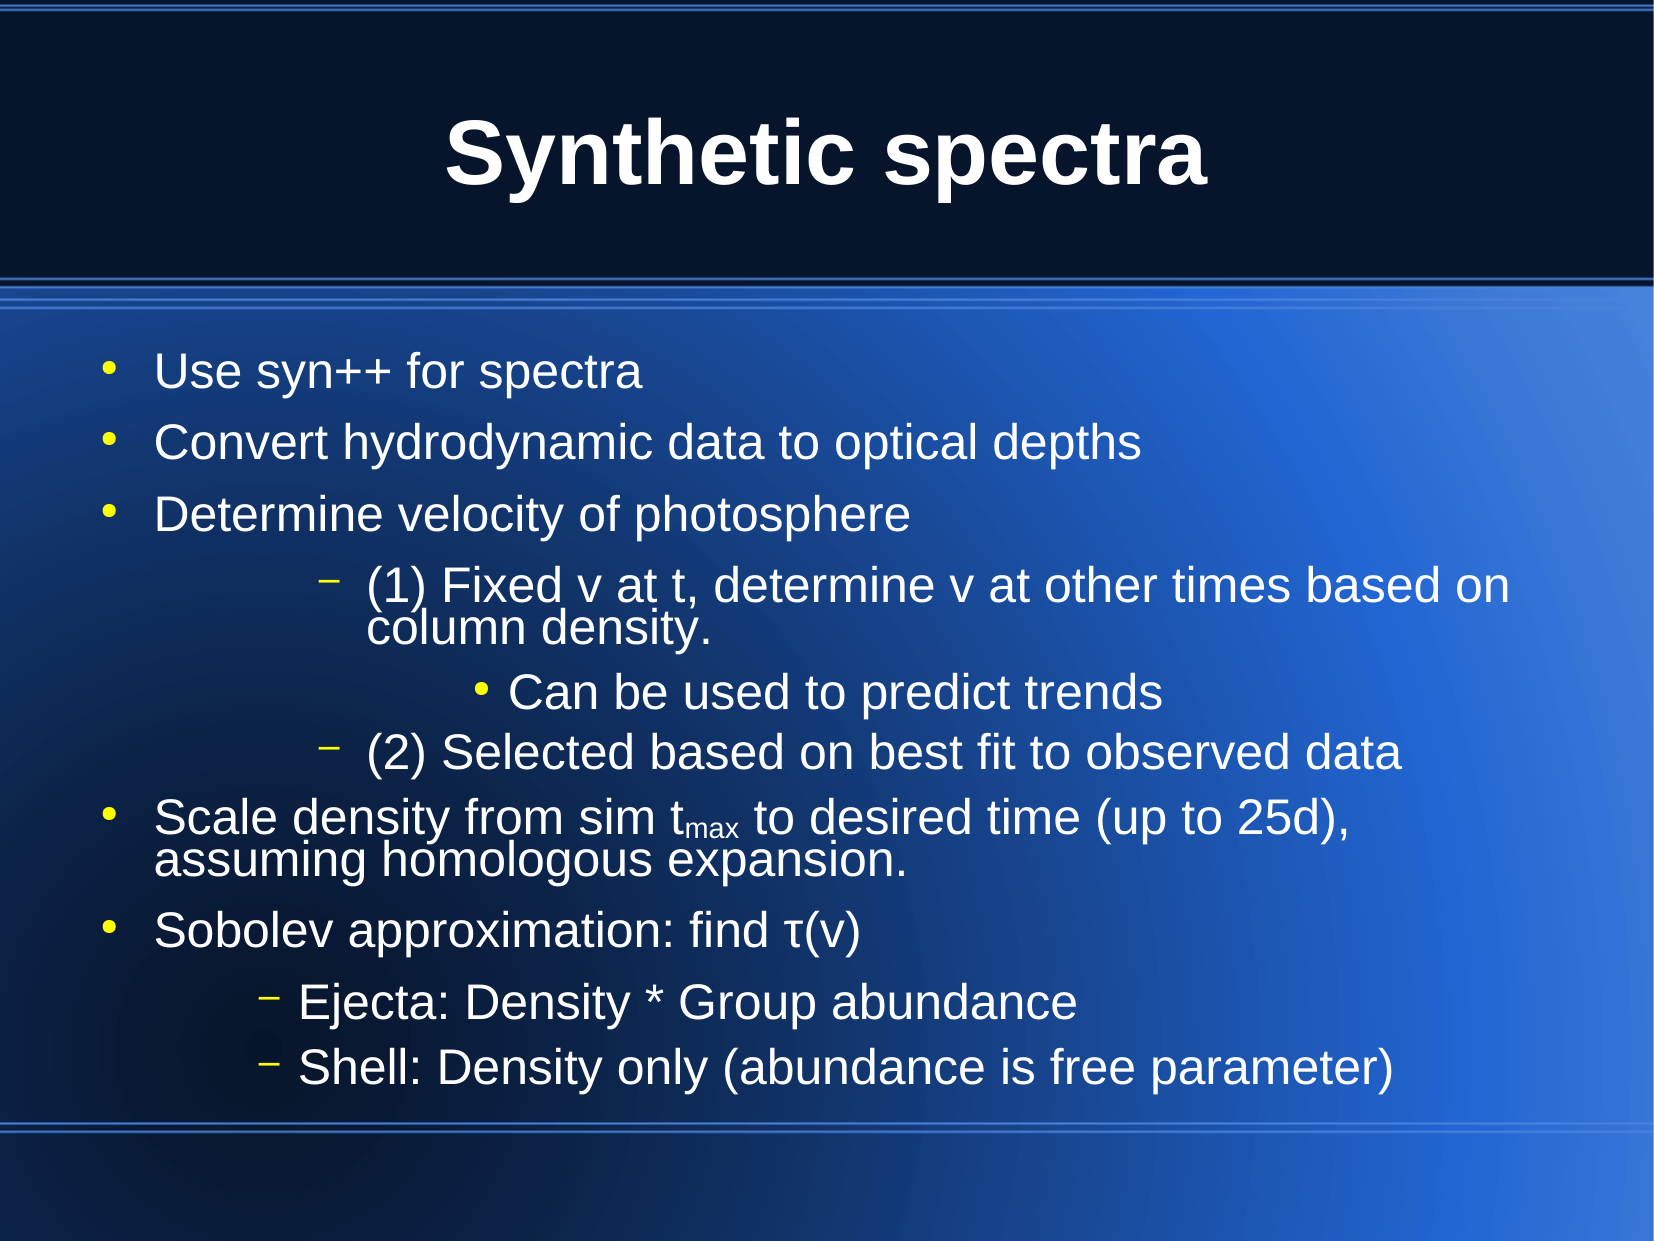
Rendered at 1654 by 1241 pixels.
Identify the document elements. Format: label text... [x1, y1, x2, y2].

title Synthetic spectra [82, 49, 1571, 257]
list Use syn++ for spectra Convert hydrodynamic data to optical depths Determine velocity of photosphere (1) Fixed v at t, determine v at other times based on column density. Can be used to predict trends (2) Selected based on best fit to observed data Scale density from sim tmax to desired time (up to 25d), assuming homologous expansion. Sobolev approximation: find τ(v) Ejecta: Density * Group abundance Shell: Density only (abundance is free parameter) [82, 355, 1571, 1120]
picture [0, 0, 1654, 1241]
